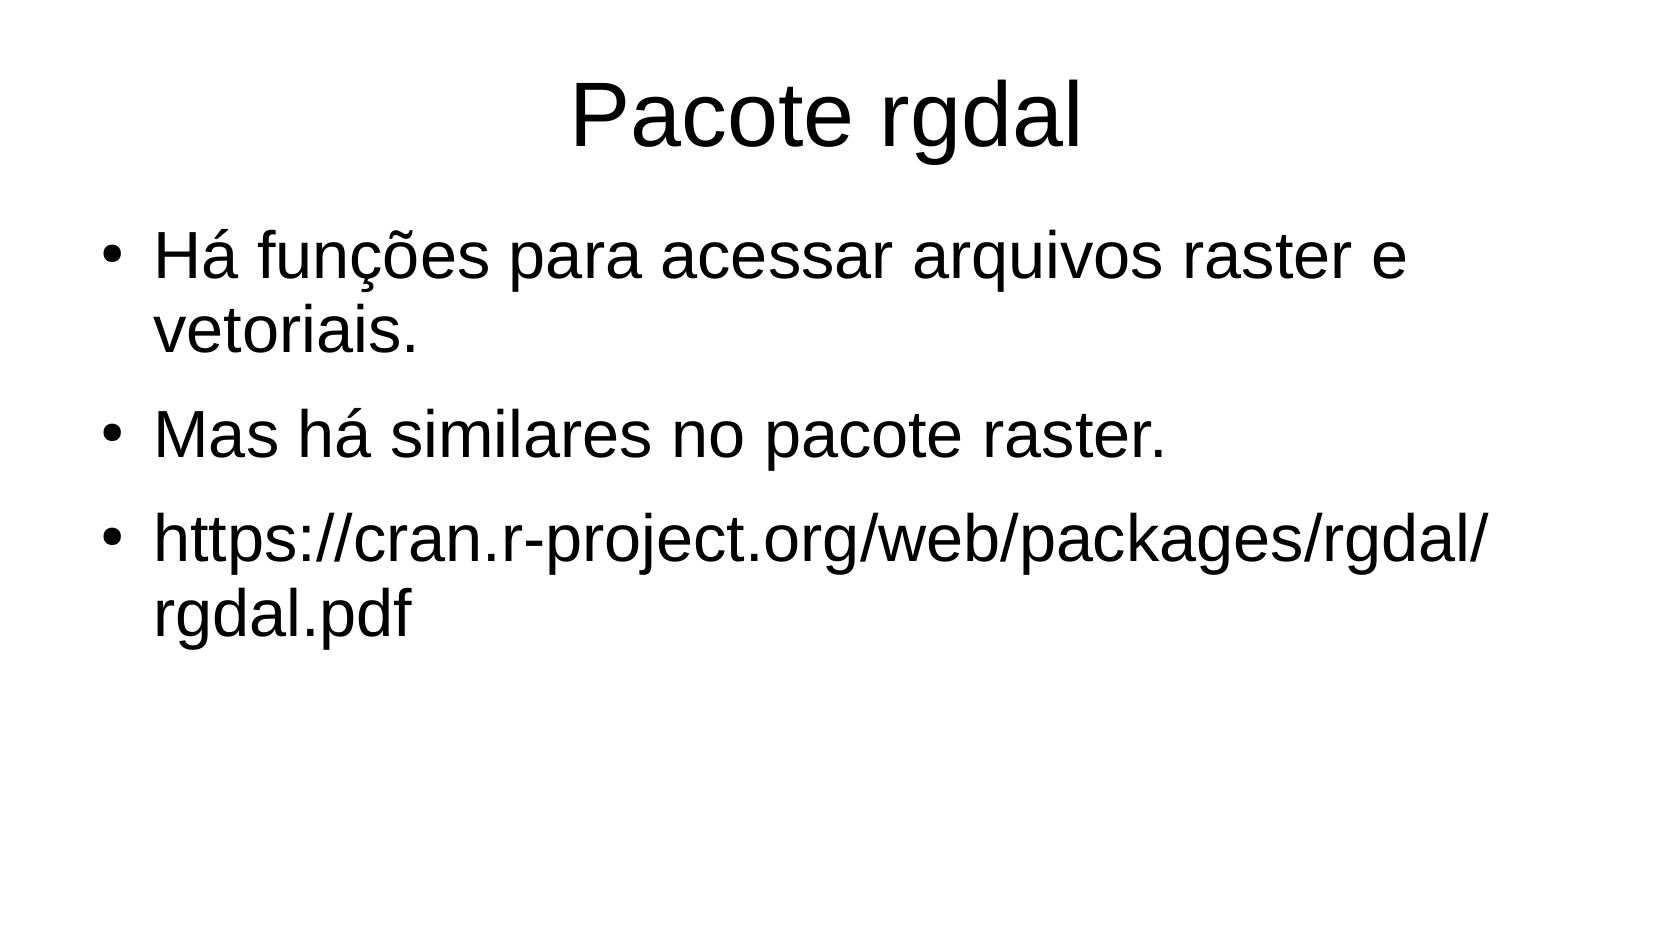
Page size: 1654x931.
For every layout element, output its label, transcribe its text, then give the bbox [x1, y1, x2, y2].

title Pacote rgdal [82, 37, 1571, 193]
list Há funções para acessar arquivos raster e vetoriais. Mas há similares no pacote raster. https://cran.r-project.org/web/packages/rgdal/rgdal.pdf [82, 217, 1571, 758]
